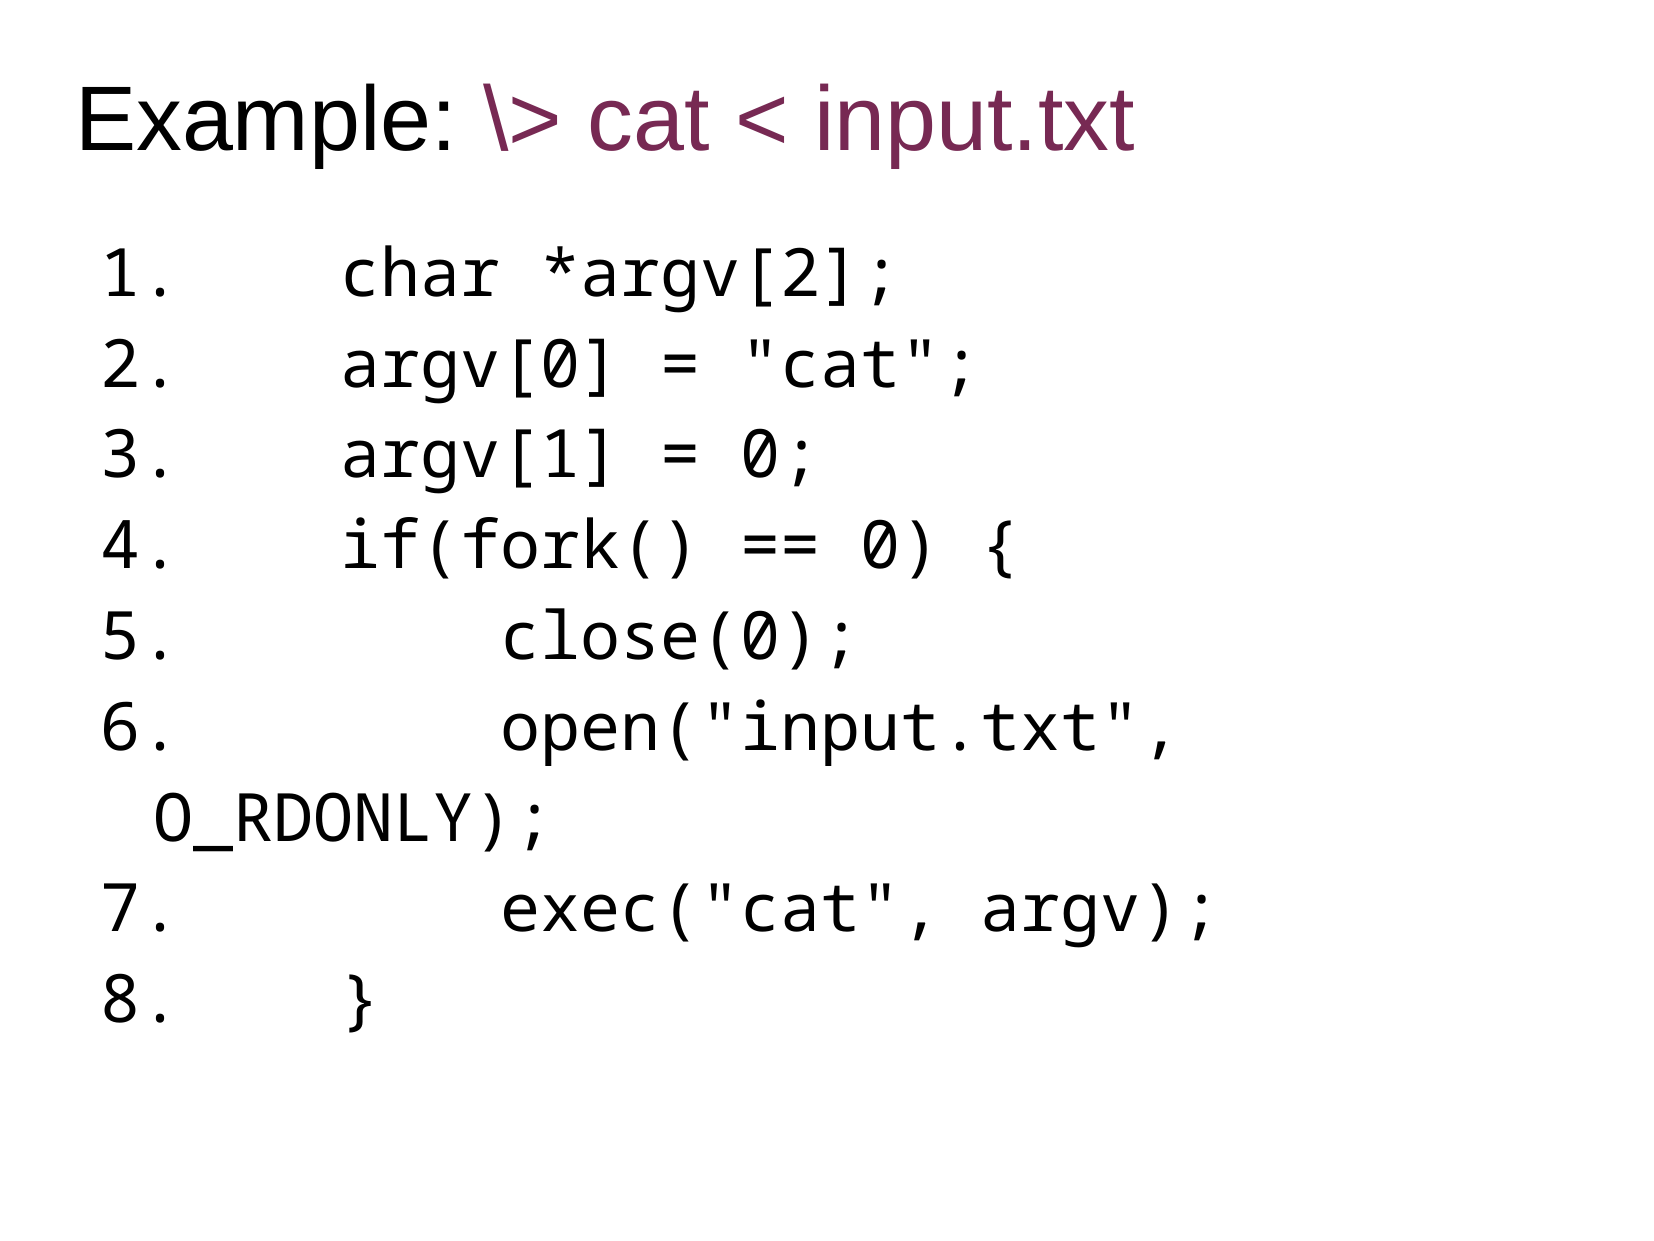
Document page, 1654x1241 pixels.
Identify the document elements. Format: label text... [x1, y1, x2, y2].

list char *argv[2]; argv[0] = "cat"; argv[1] = 0; if(fork() == 0) { close(0); open("input.txt", O_RDONLY); exec("cat", argv); } [82, 225, 1571, 1163]
title Example: \> cat < input.txt [75, 49, 1538, 188]
